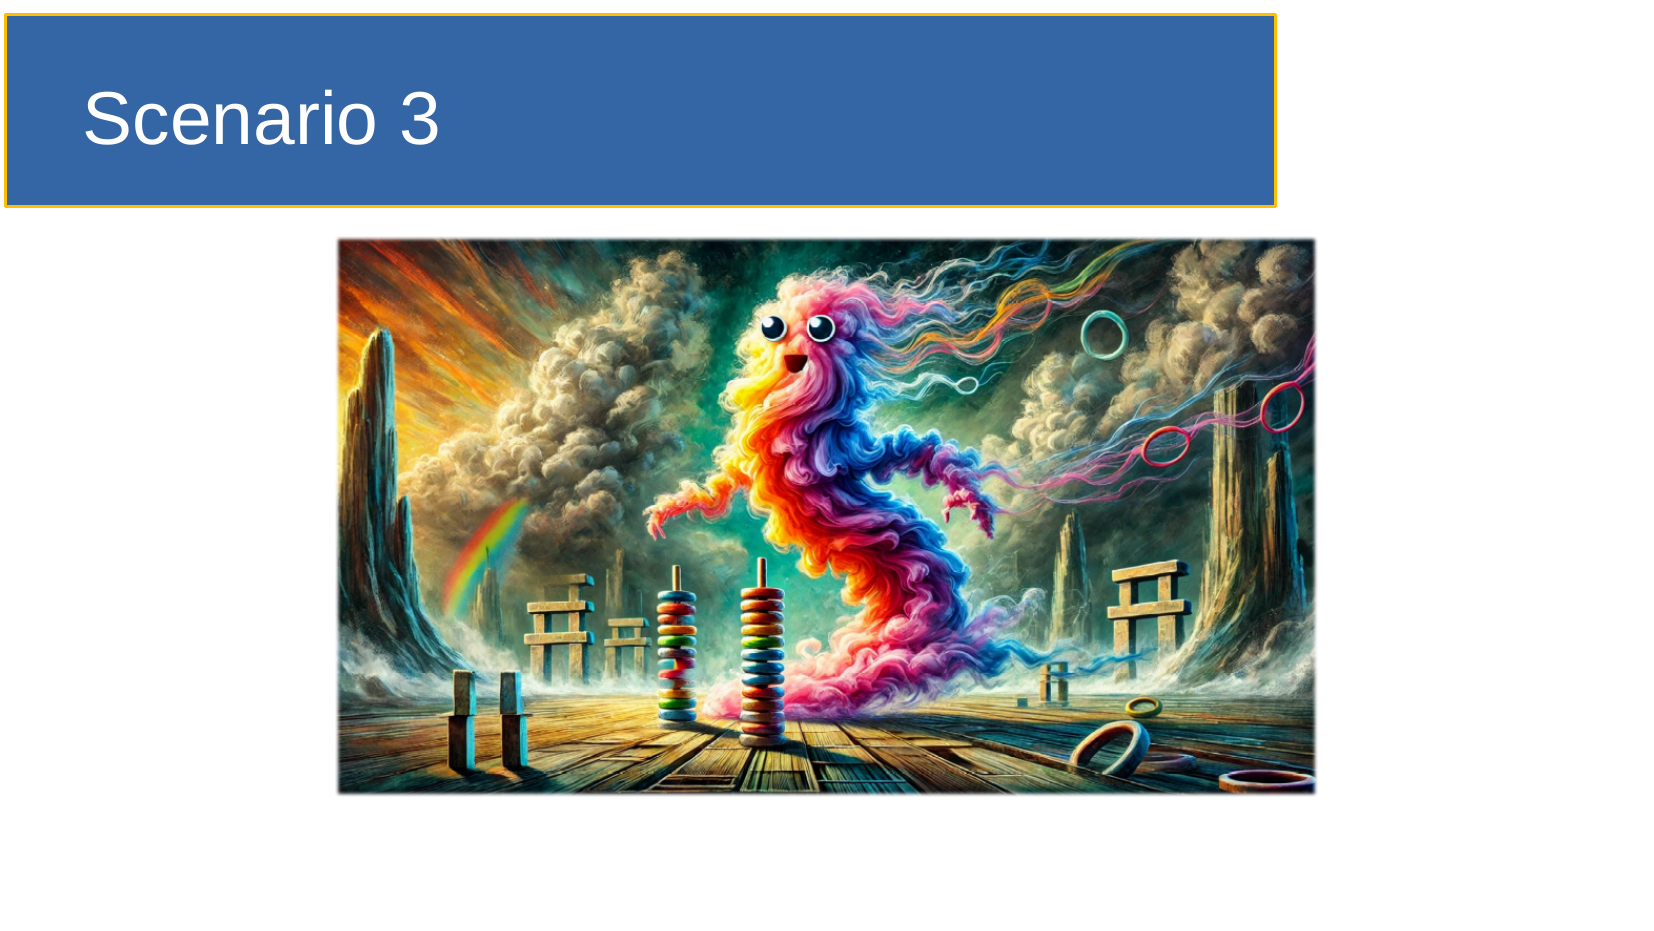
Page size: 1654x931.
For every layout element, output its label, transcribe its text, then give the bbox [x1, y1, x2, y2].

title Scenario 3 [82, 44, 1235, 192]
picture [335, 236, 1318, 798]
